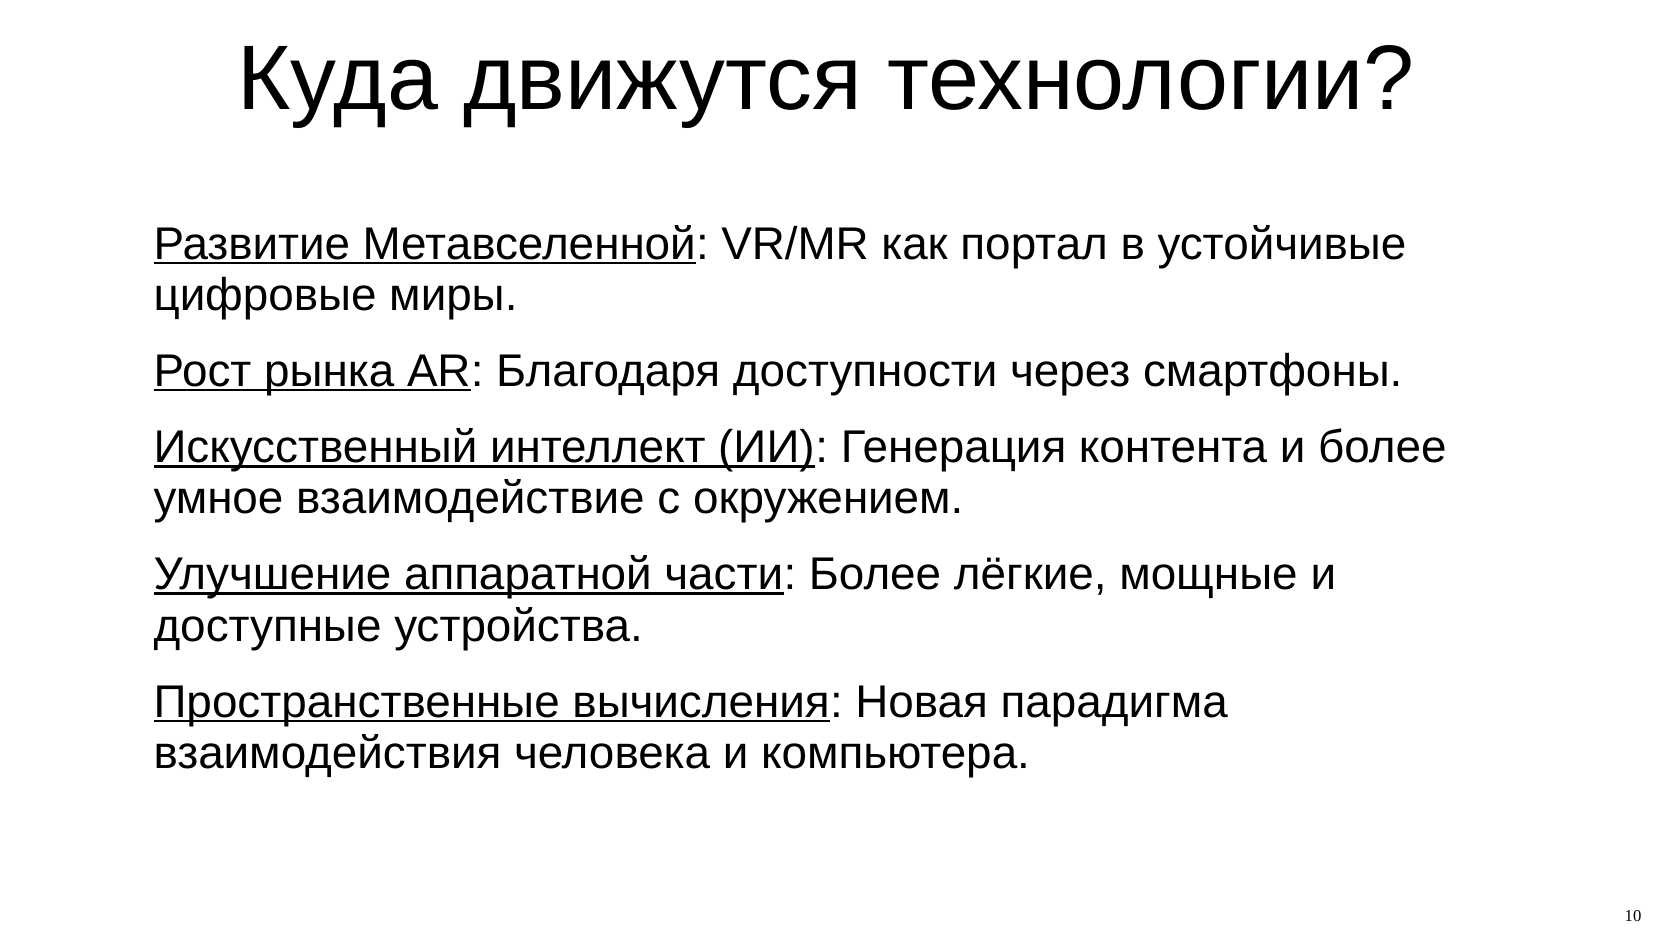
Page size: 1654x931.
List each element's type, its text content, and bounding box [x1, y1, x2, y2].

list Развитие Метавселенной: VR/MR как портал в устойчивые цифровые миры. Рост рынка AR: Благодаря доступности через смартфоны. Искусственный интеллект (ИИ): Генерация контента и более умное взаимодействие с окружением. Улучшение аппаратной части: Более лёгкие, мощные и доступные устройства. Пространственные вычисления: Новая парадигма взаимодействия человека и компьютера. [82, 217, 1571, 886]
title Куда движутся технологии? [82, 0, 1571, 156]
title 10 [1612, 900, 1654, 931]
